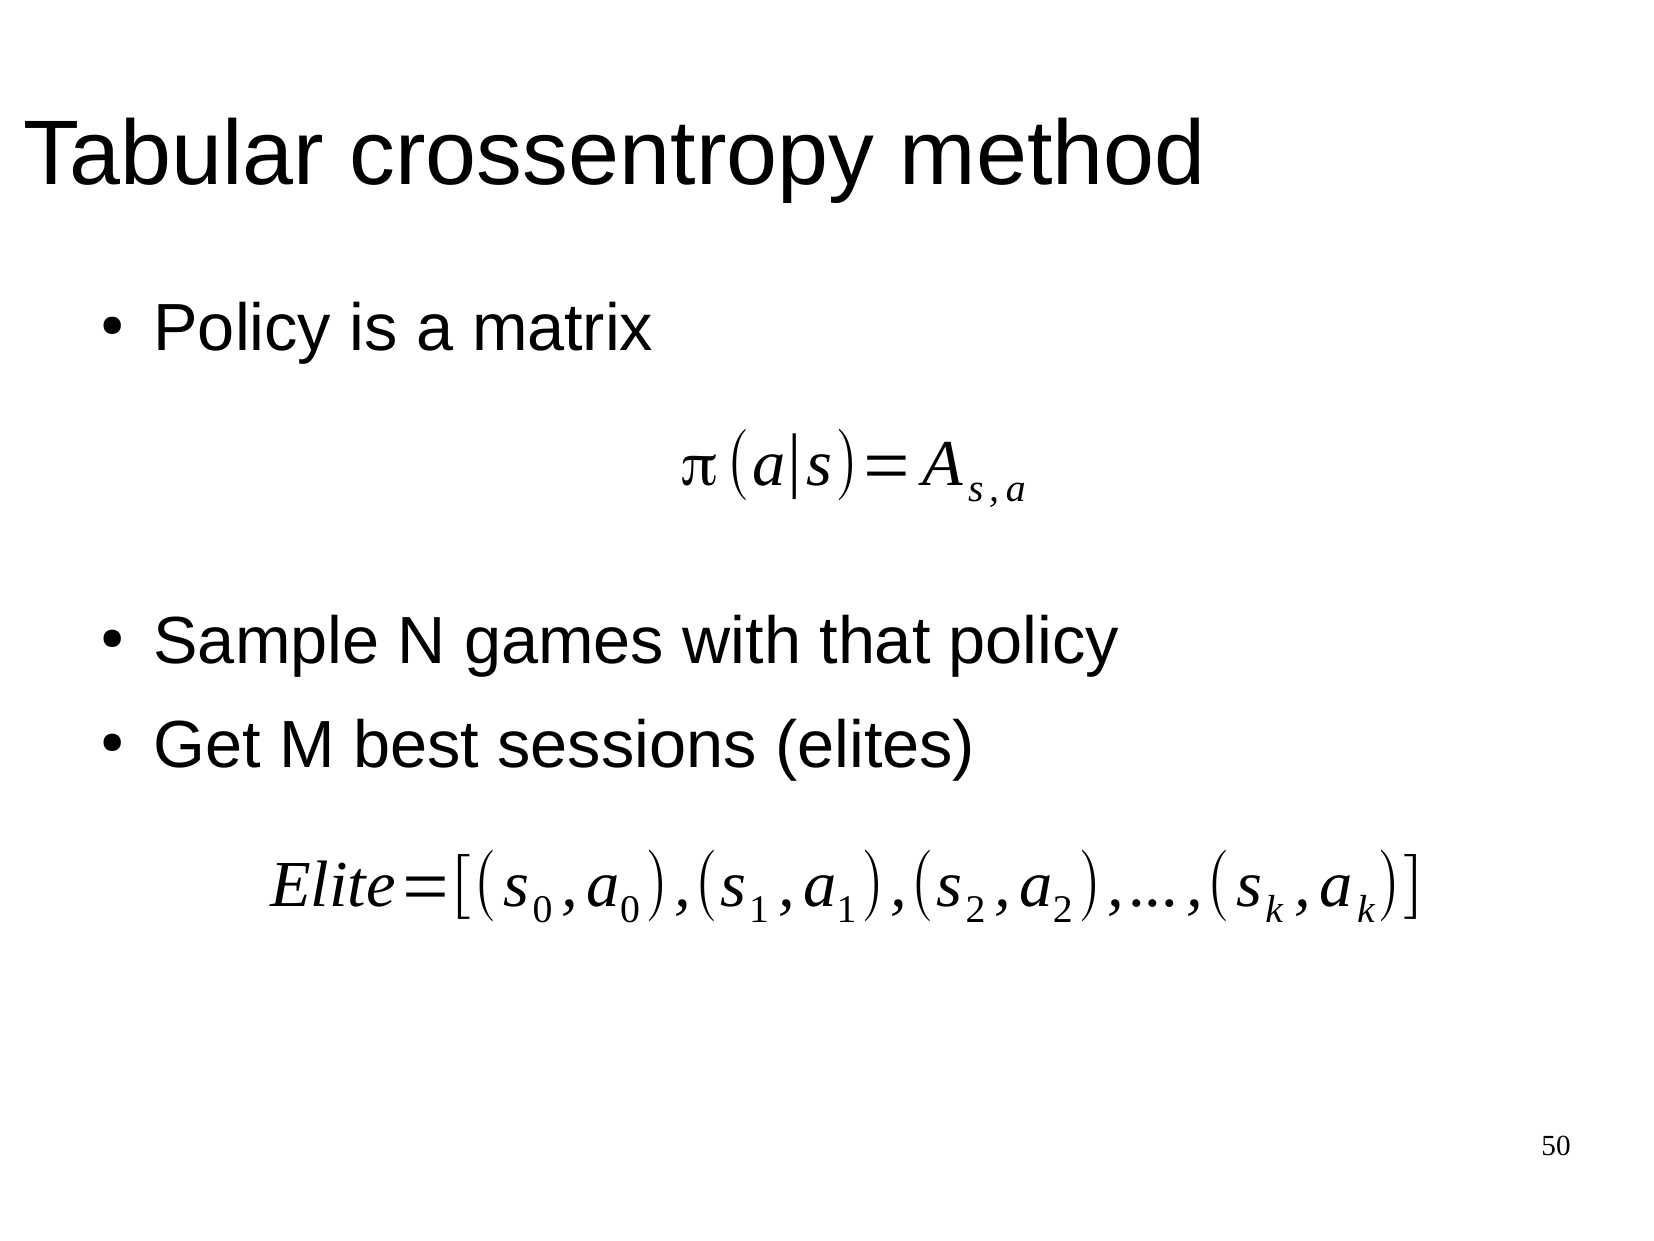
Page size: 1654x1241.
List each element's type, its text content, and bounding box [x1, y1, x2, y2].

list Policy is a matrix Sample N games with that policy Get M best sessions (elites) [82, 290, 1571, 1010]
chart [664, 423, 1041, 509]
title Tabular crossentropy method [23, 49, 1512, 257]
chart [249, 844, 1439, 930]
